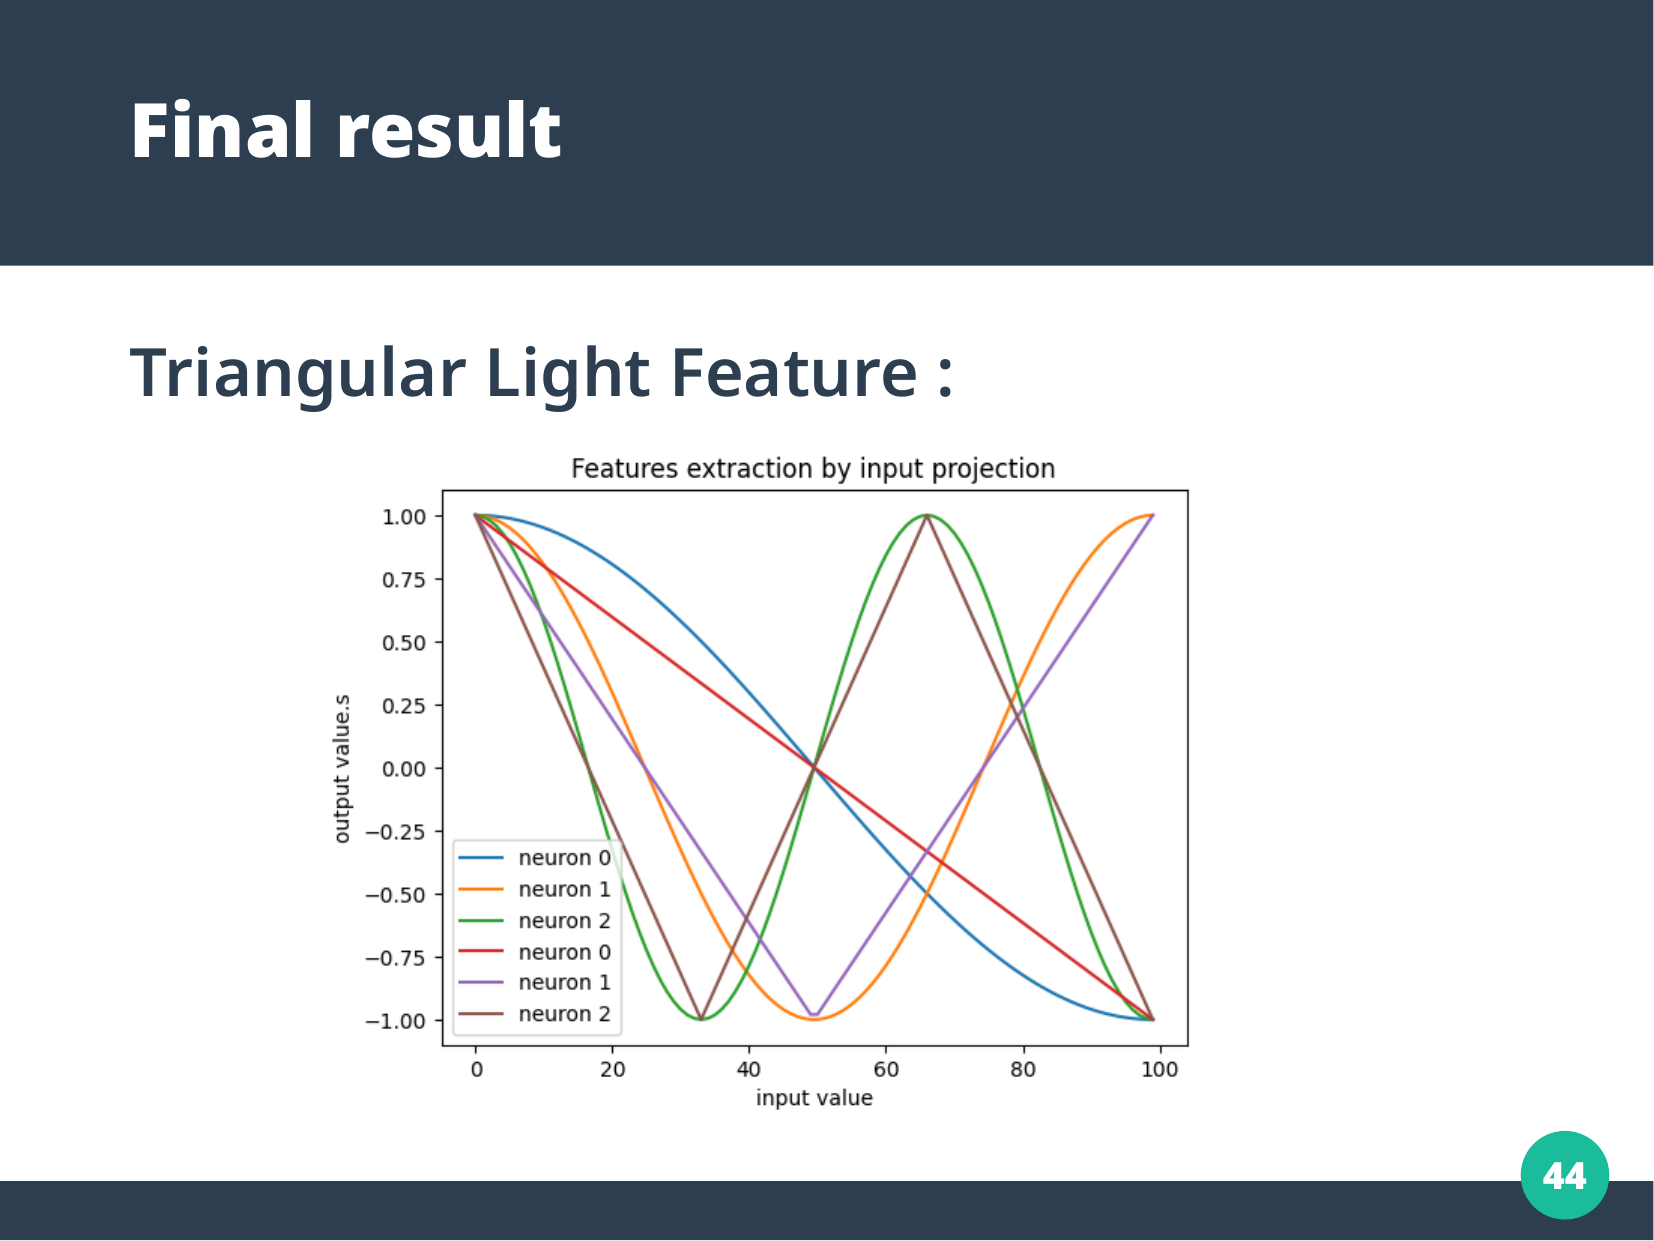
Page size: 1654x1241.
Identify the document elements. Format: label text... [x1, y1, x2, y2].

title Final result [59, 49, 1595, 207]
list Triangular Light Feature : [59, 324, 1595, 1152]
picture [319, 442, 1201, 1126]
